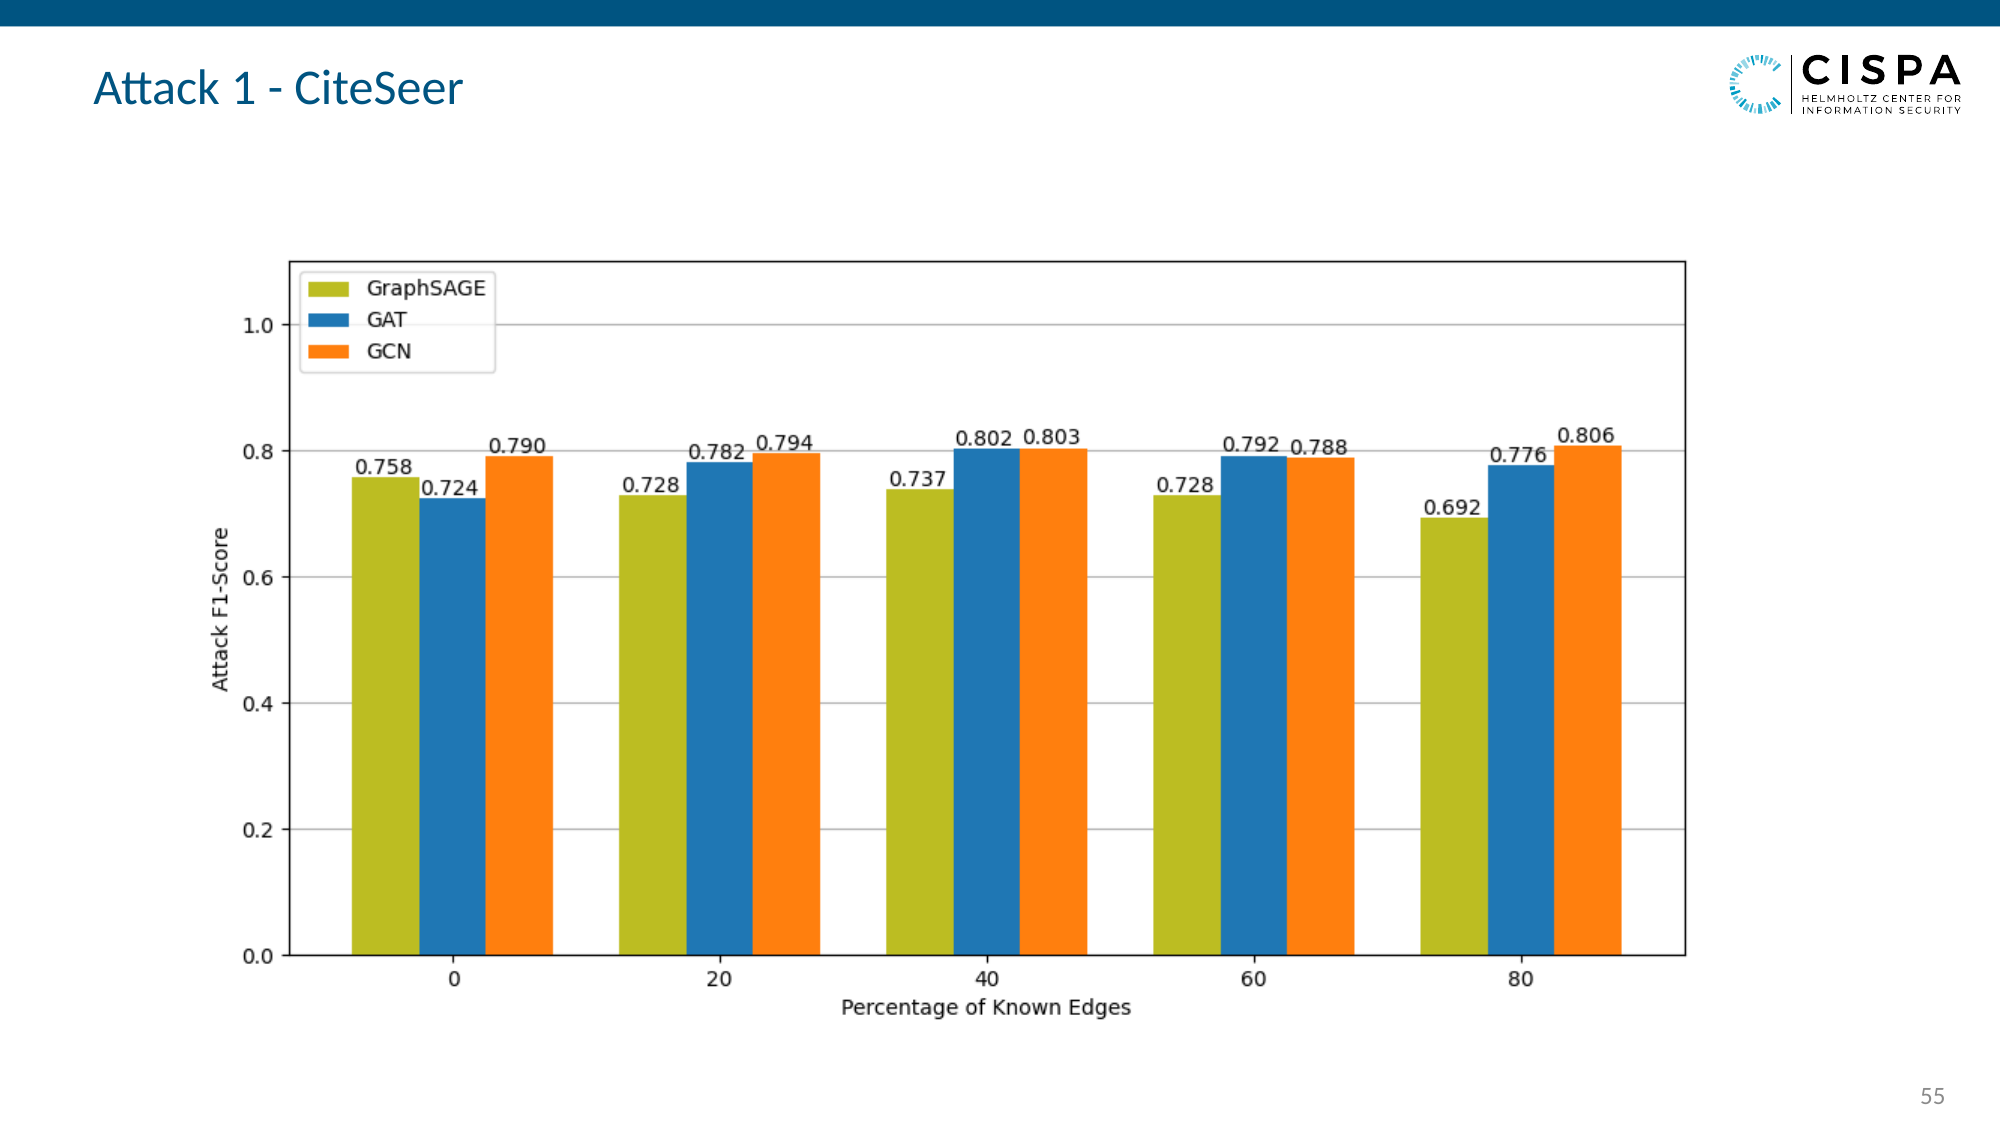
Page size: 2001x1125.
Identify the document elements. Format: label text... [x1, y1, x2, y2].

slide_number <number> [1870, 1065, 1961, 1125]
title Attack 1 - CiteSeer [78, 38, 1699, 131]
picture [64, 153, 1865, 1054]
